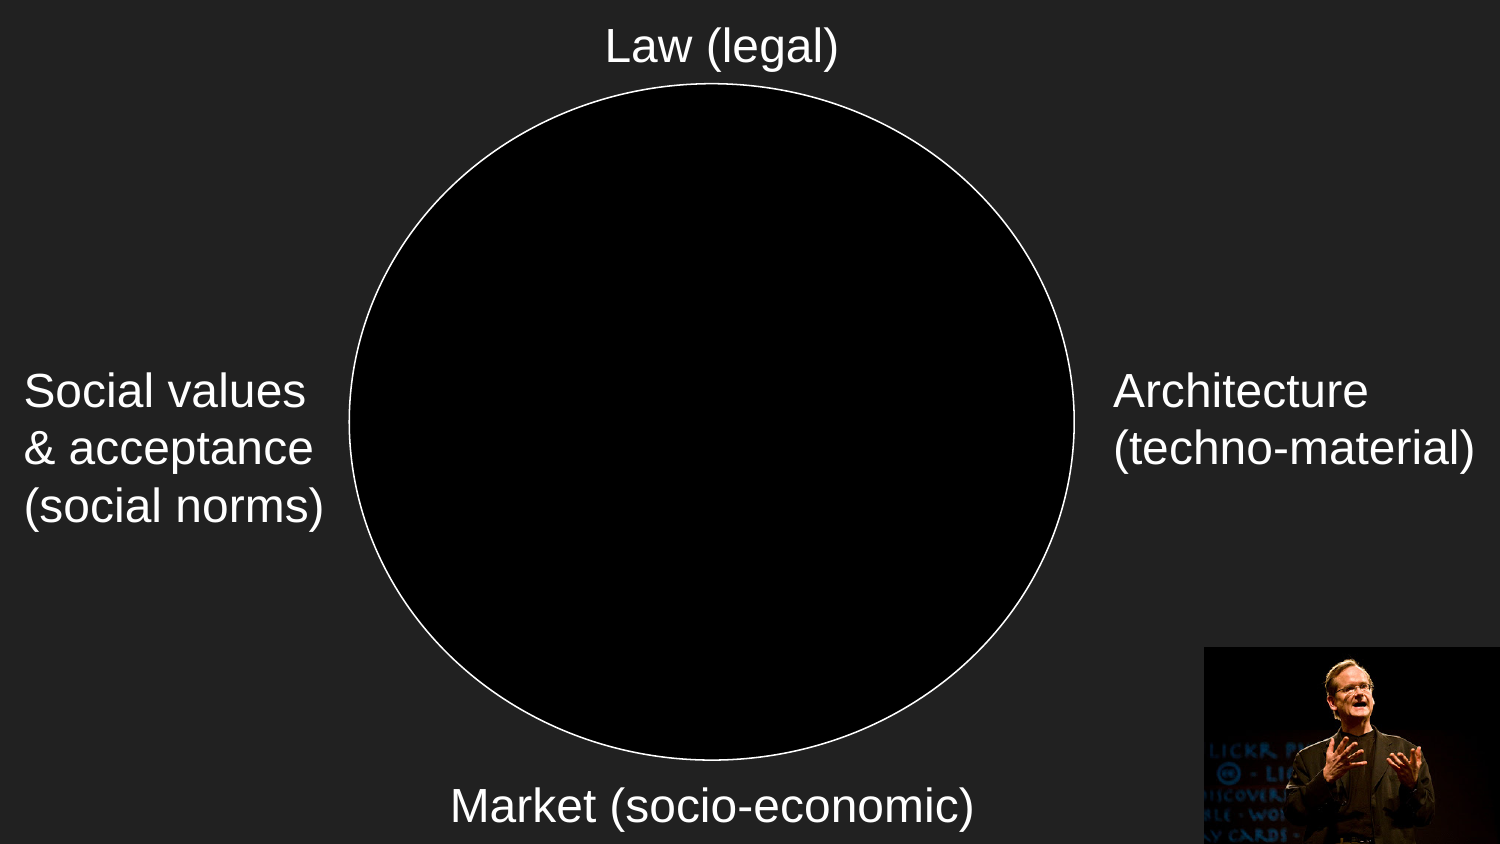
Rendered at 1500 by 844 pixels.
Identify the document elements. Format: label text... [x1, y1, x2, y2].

text_box Law (legal) [514, 0, 909, 52]
picture [1204, 647, 1500, 844]
text_box Market (socio-economic) [434, 759, 1065, 844]
text_box Social values & acceptance (social norms) [8, 344, 350, 595]
text_box [350, 83, 1075, 759]
text_box Architecture (techno-material) [1098, 344, 1493, 500]
